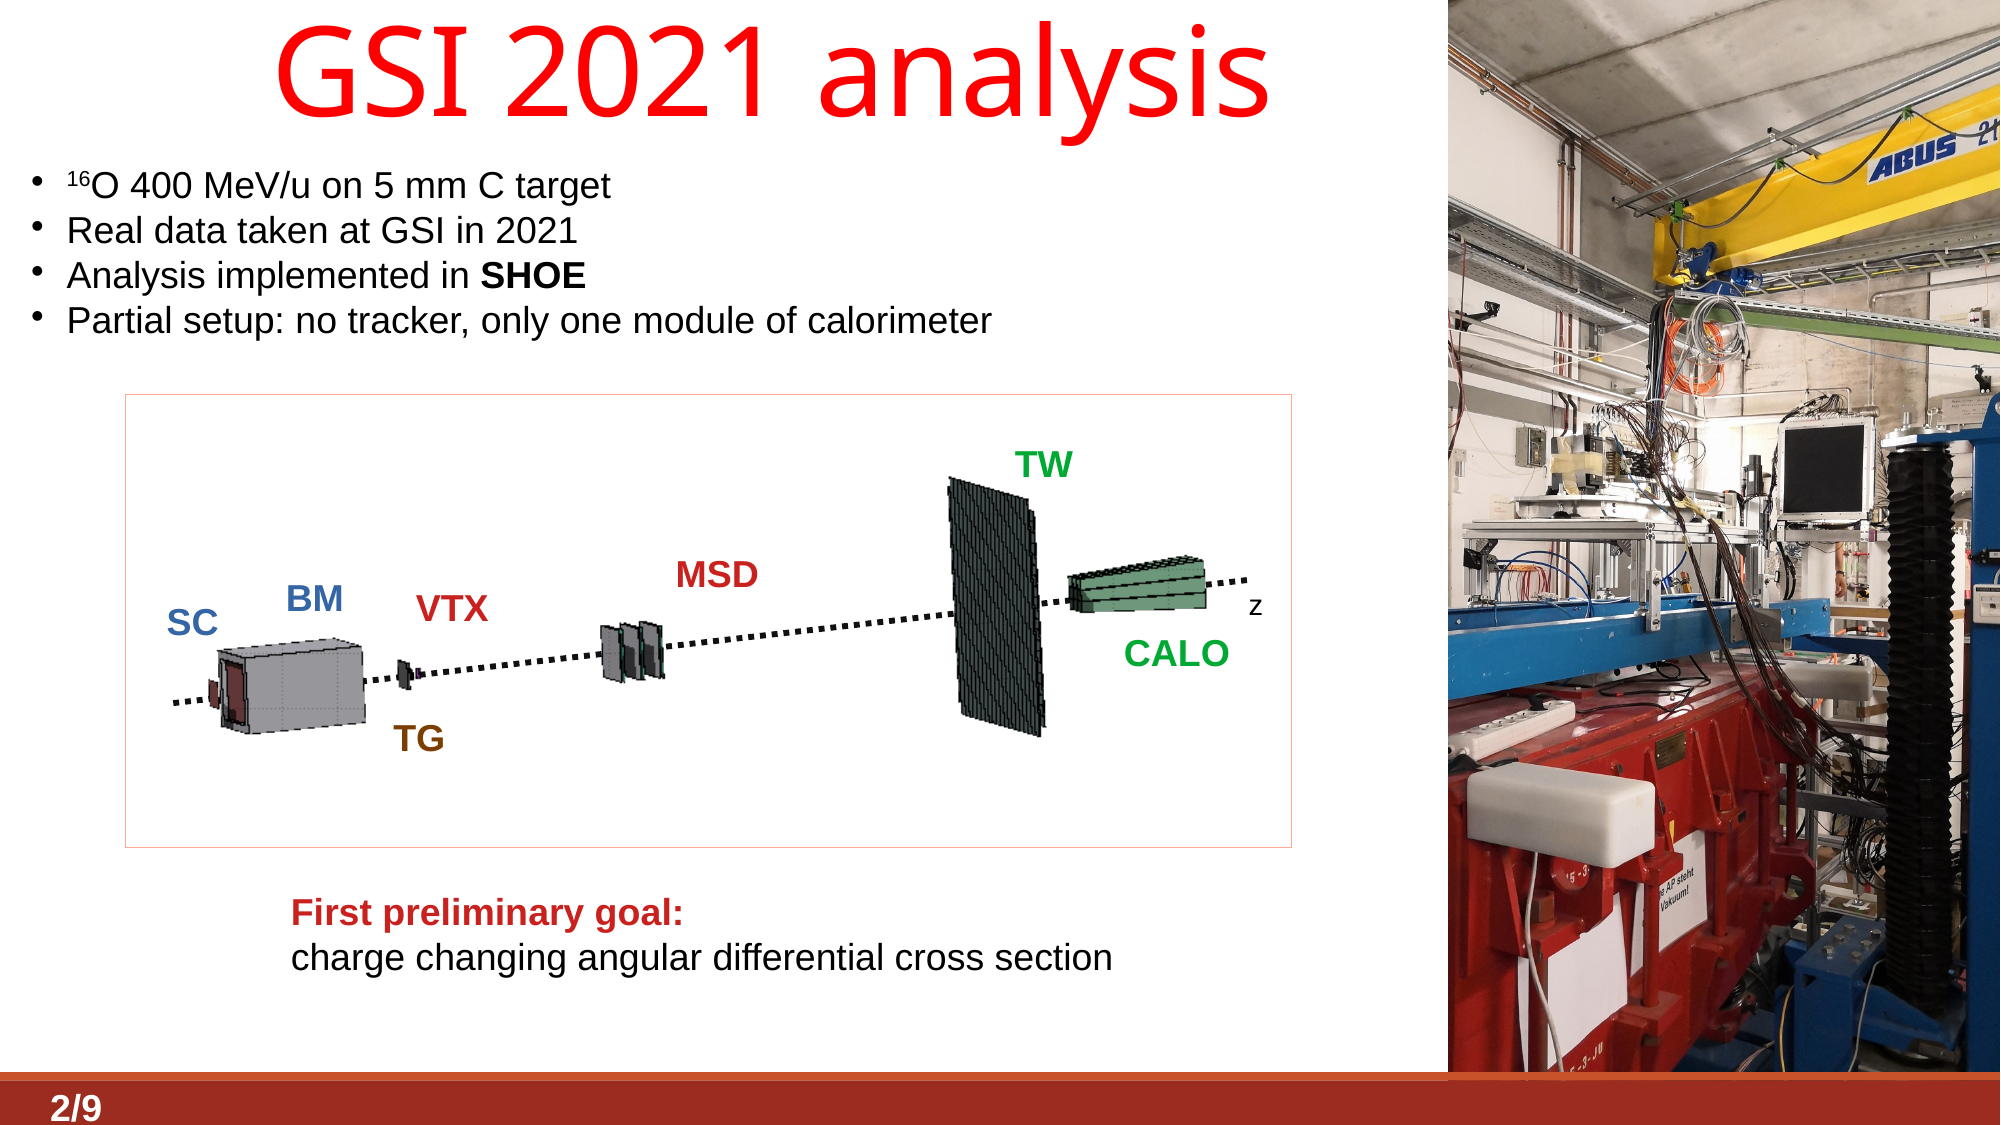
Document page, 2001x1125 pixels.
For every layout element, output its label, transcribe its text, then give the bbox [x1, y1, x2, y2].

picture [188, 434, 791, 742]
picture [1292, 636, 1299, 767]
text_box SC [174, 613, 188, 622]
text_box TW [1000, 432, 1089, 490]
picture [1292, 459, 1299, 579]
text_box z [1233, 579, 1342, 636]
text_box First preliminary goal: charge changing angular differential cross section [240, 880, 1497, 938]
text_box SC [151, 590, 188, 647]
text_box [0, 1072, 2000, 1125]
text_box 16O 400 MeV/u on 5 mm C target Real data taken at GSI in 2021 Analysis implemented in SHOE Partial setup: no tracker, only one module of calorimeter [16, 154, 1174, 295]
text_box TG [378, 742, 461, 763]
picture [1448, 0, 2000, 1072]
text_box GSI 2021 analysis [0, 0, 1579, 292]
picture [917, 459, 1291, 767]
text_box TG [424, 742, 438, 747]
text_box 2/9 [35, 1080, 272, 1125]
text_box CALO [1109, 621, 1246, 679]
